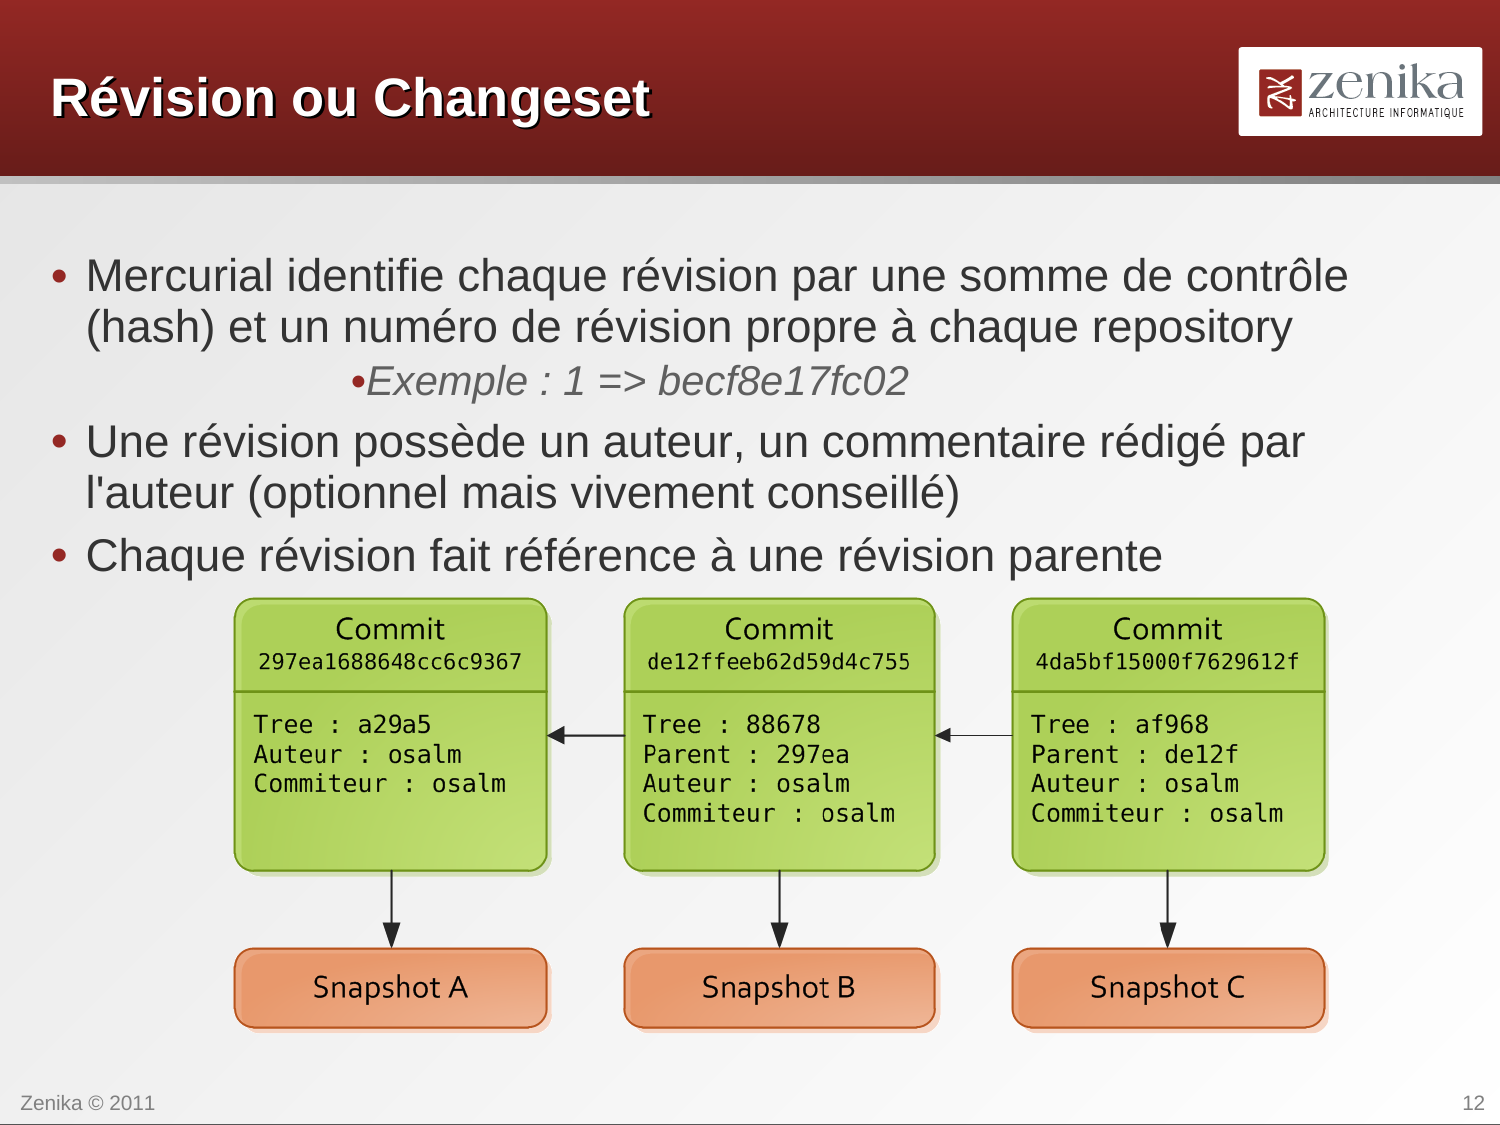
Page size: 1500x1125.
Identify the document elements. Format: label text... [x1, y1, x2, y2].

picture [233, 596, 1329, 1034]
picture [1257, 58, 1464, 125]
list Mercurial identifie chaque révision par une somme de contrôle (hash) et un numéro de révision propre à chaque repository Exemple : 1 => becf8e17fc02 Une révision possède un auteur, un commentaire rédigé par l'auteur (optionnel mais vivement conseillé) Chaque révision fait référence à une révision parente [50, 249, 1435, 1064]
title Révision ou Changeset [50, 22, 1206, 172]
